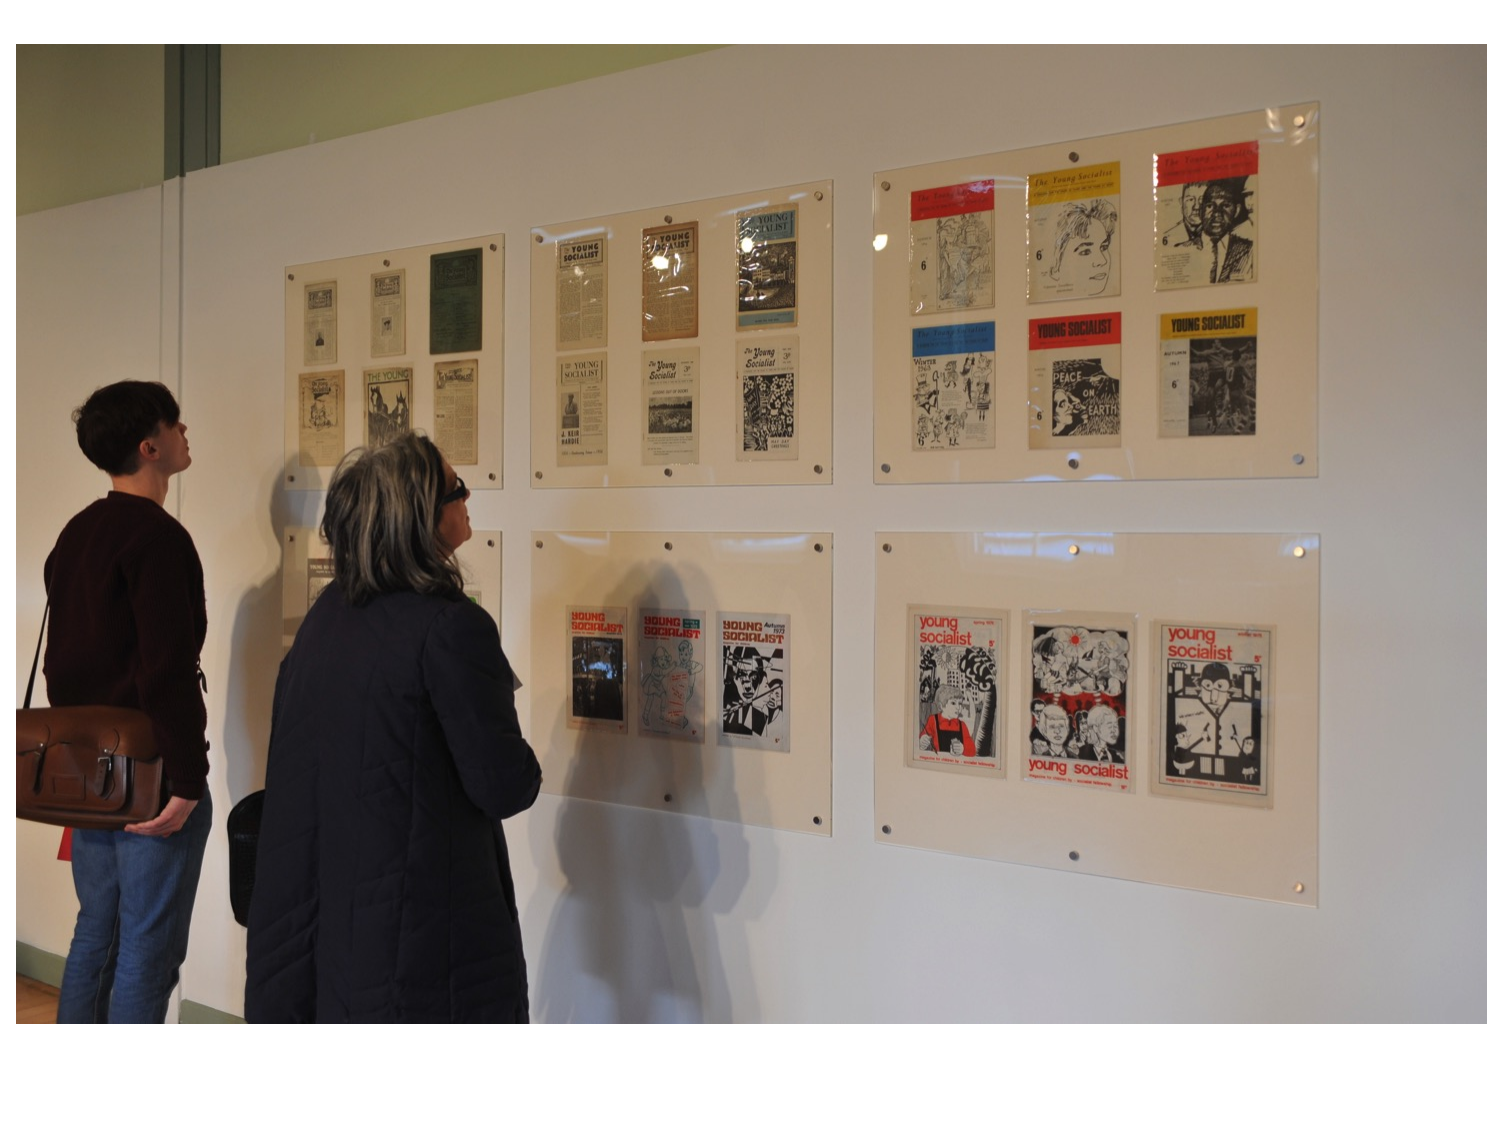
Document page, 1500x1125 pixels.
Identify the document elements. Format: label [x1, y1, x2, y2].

picture [16, 44, 1487, 1024]
